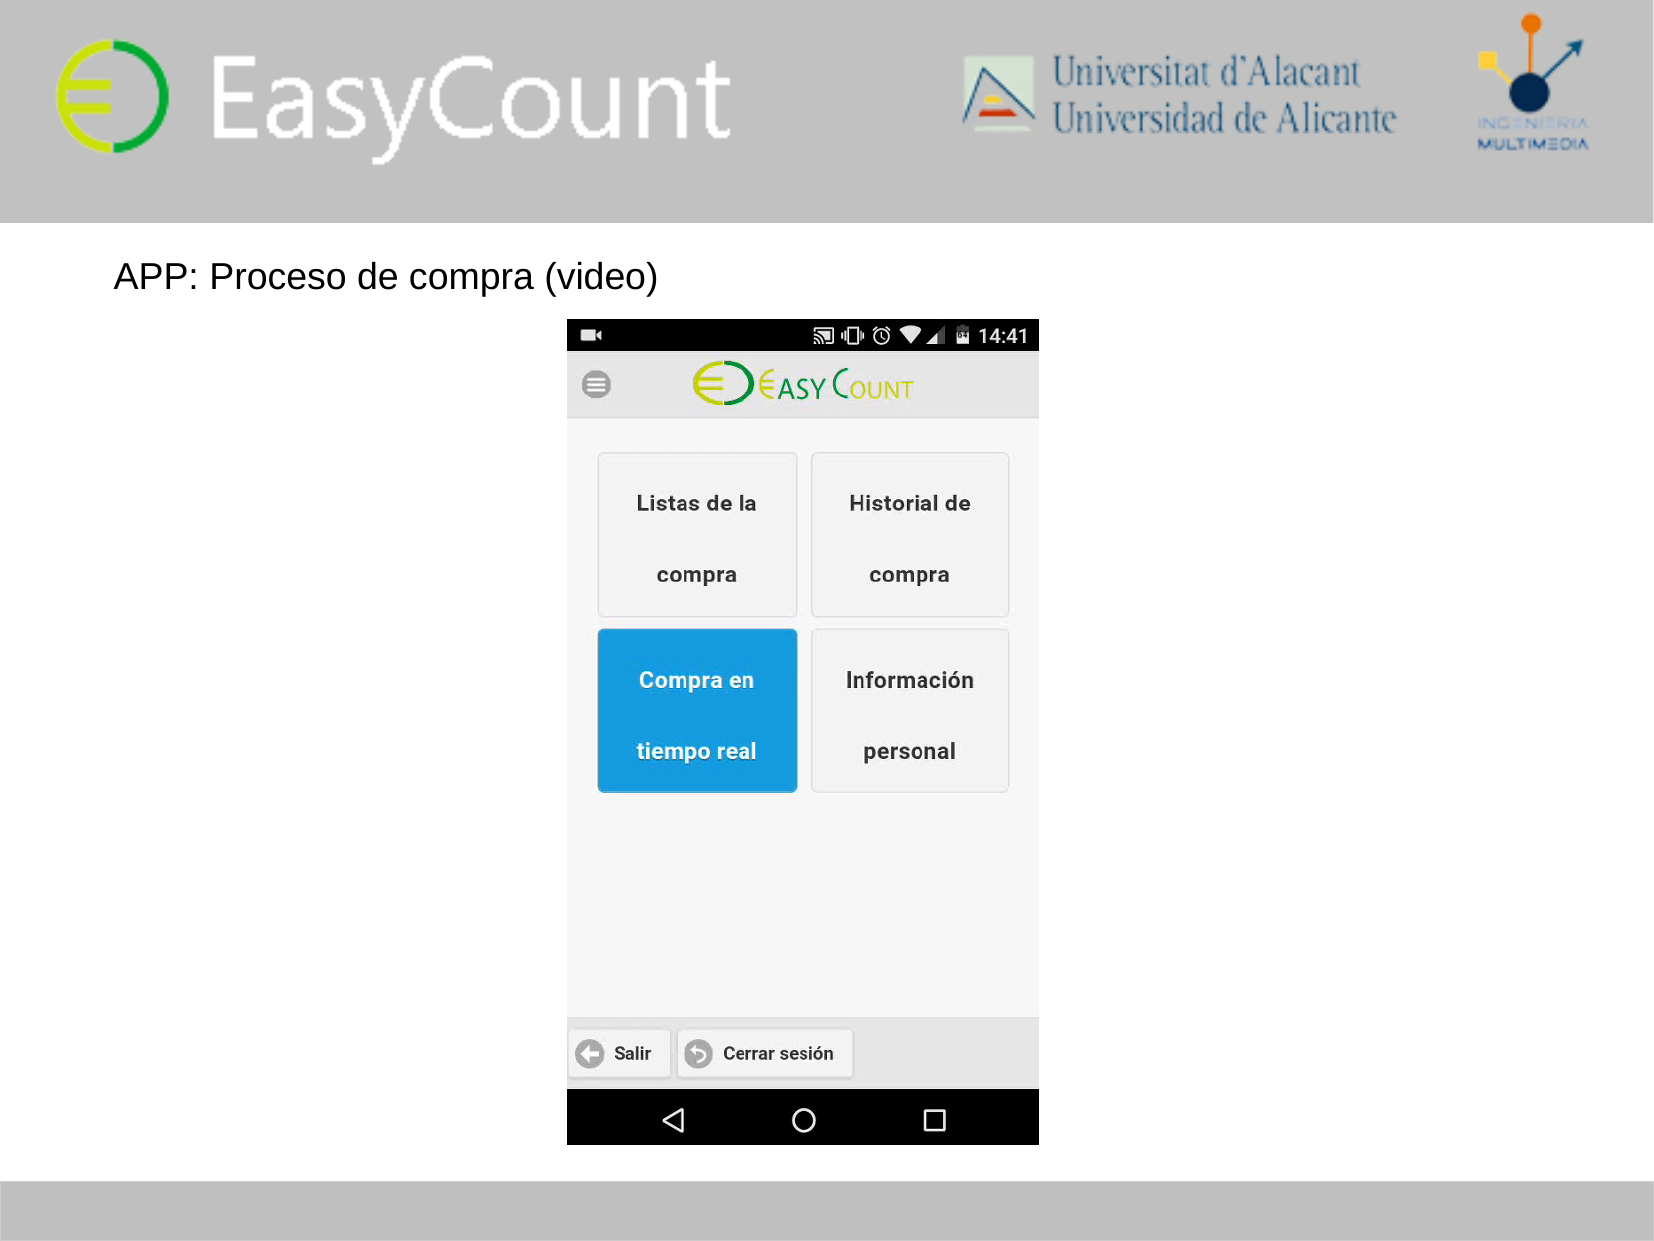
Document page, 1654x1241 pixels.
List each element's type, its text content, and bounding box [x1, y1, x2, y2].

text_box APP: Proceso de compra (video) [98, 248, 768, 305]
text_box [566, 318, 1040, 1146]
text_box [0, 1181, 1654, 1241]
picture [0, 0, 1654, 223]
